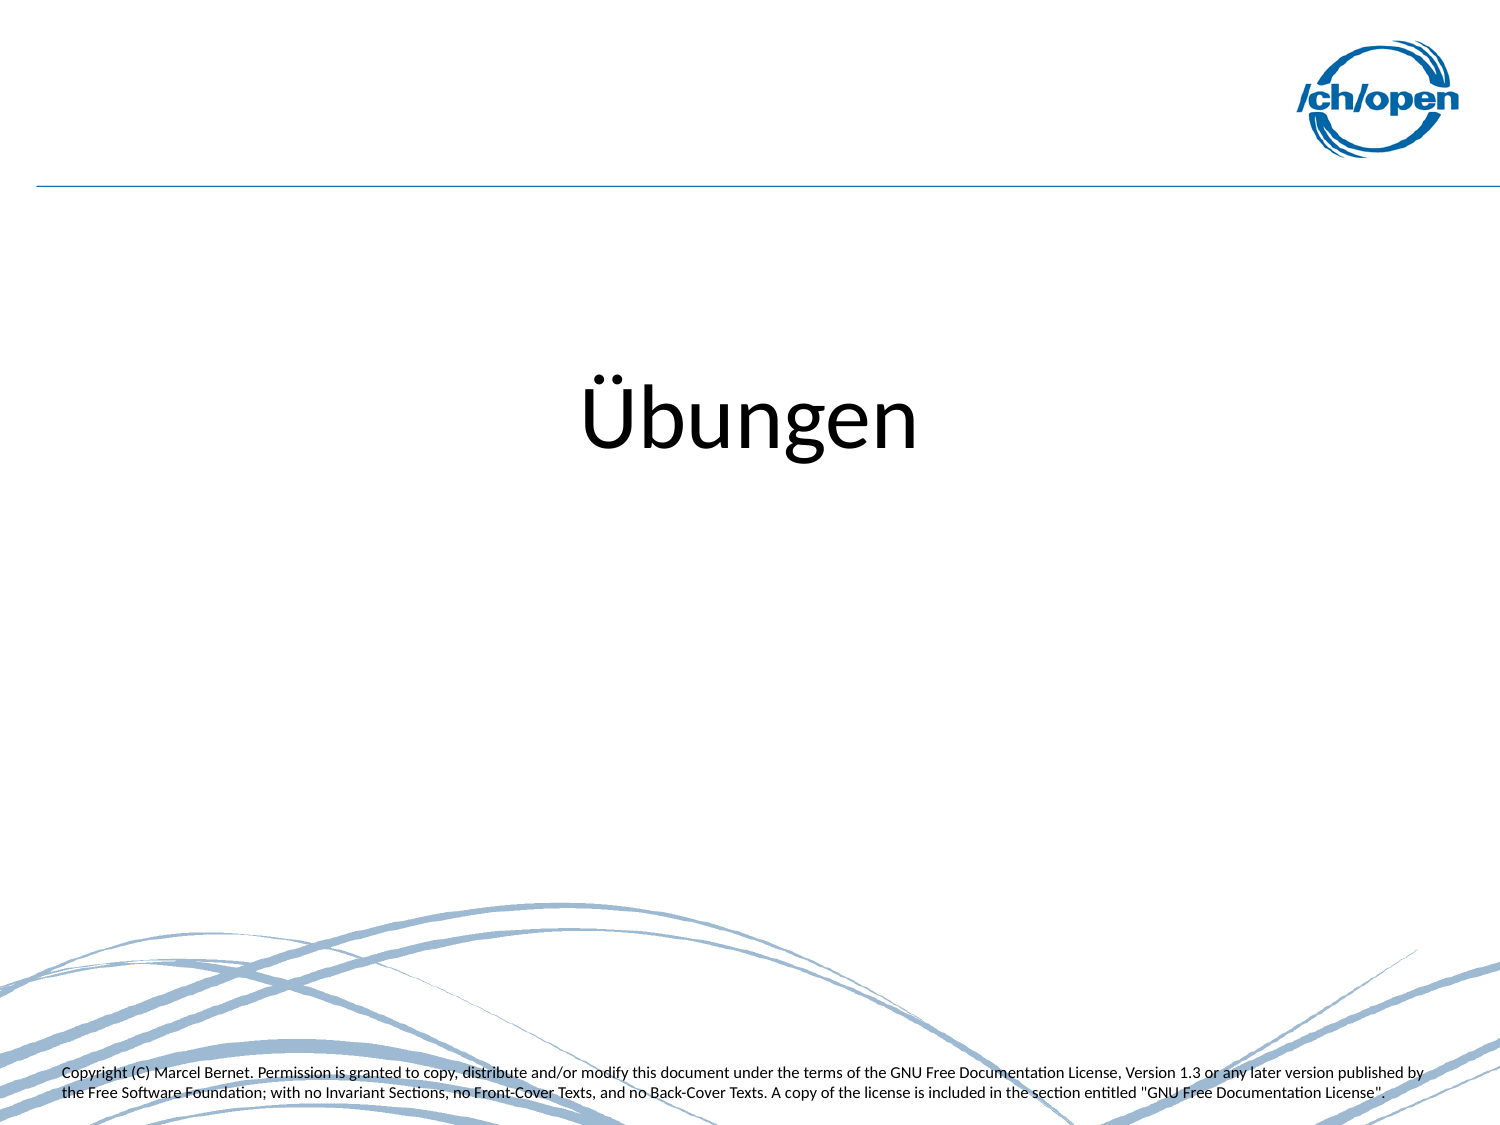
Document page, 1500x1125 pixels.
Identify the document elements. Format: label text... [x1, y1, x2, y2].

title Übungen [112, 349, 1388, 591]
